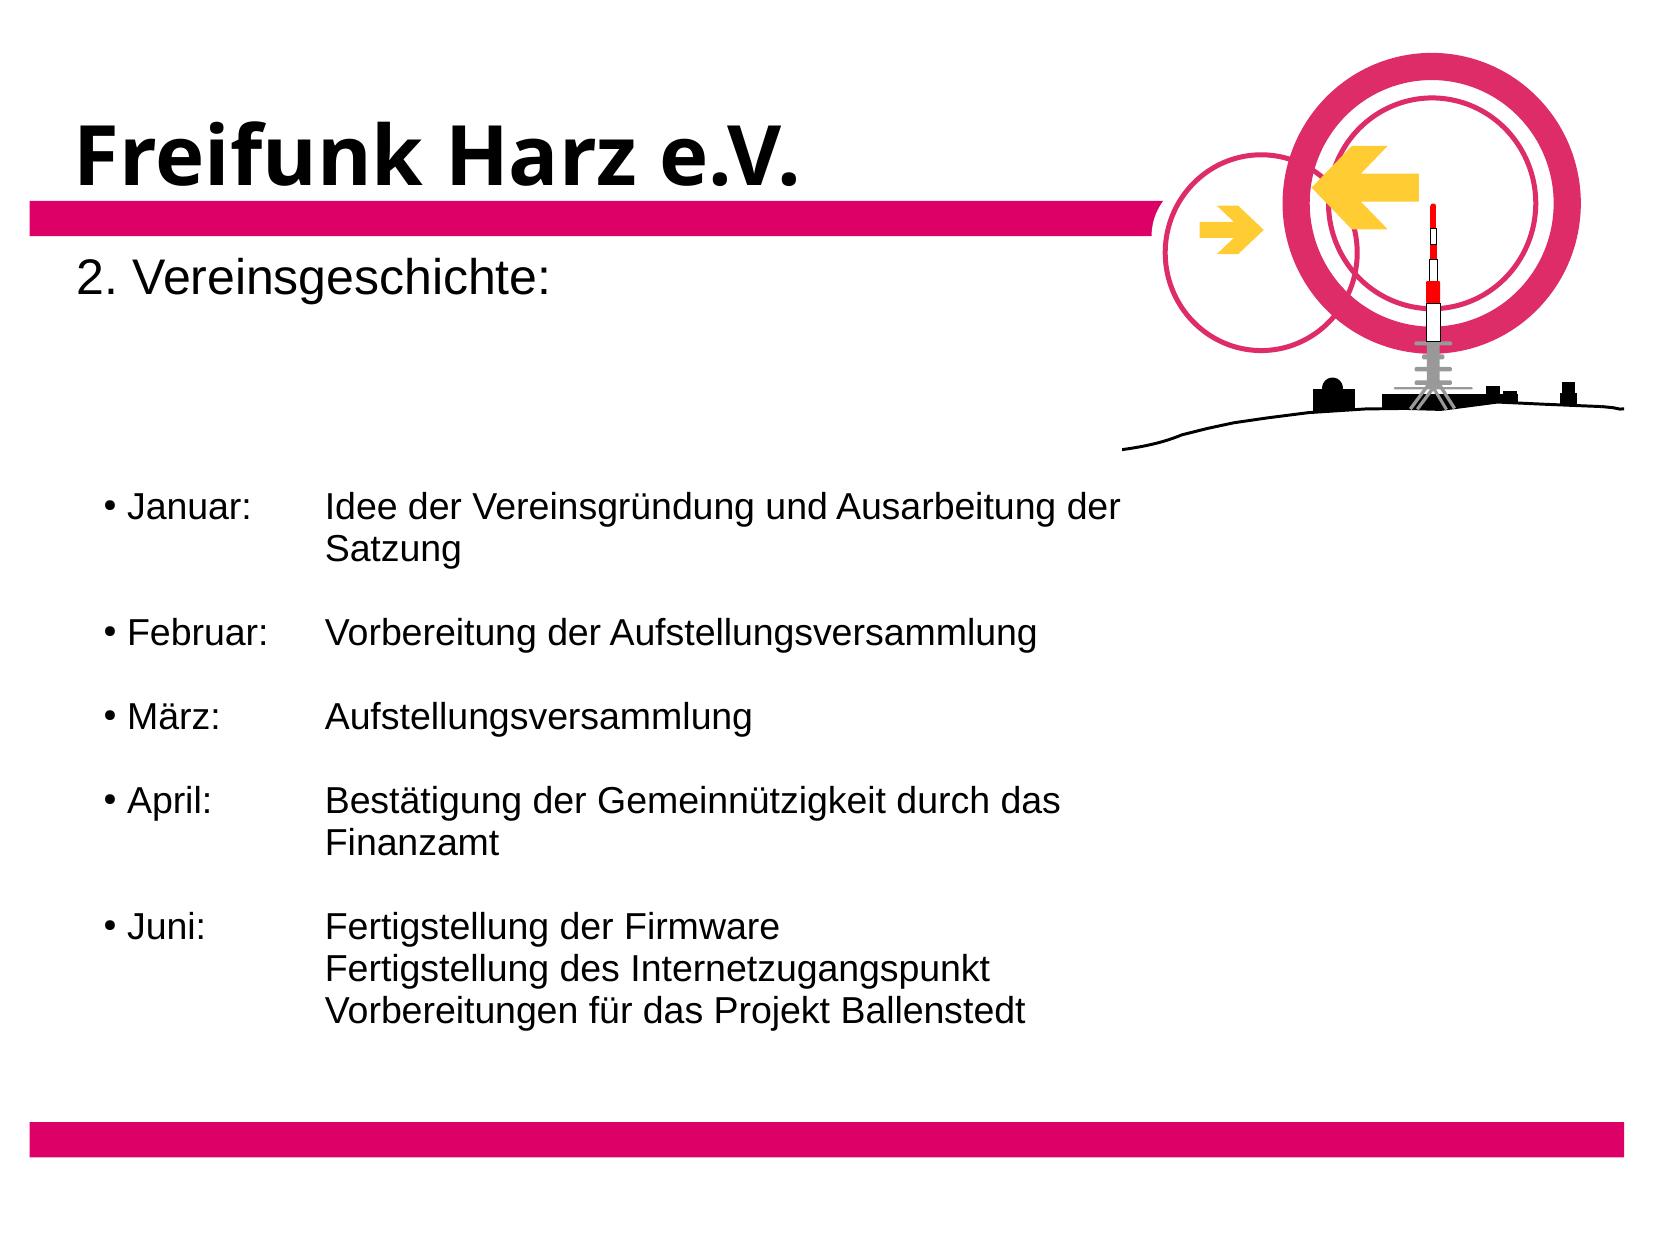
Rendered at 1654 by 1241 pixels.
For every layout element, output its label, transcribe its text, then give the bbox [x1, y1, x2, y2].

text_box Januar: Idee der Vereinsgründung und Ausarbeitung der Satzung Februar: Vorbereitung der Aufstellungsversammlung März: Aufstellungsversammlung April: Bestätigung der Gemeinnützigkeit durch das Finanzamt Juni: Fertigstellung der Firmware Fertigstellung des Internetzugangspunkt Vorbereitungen für das Projekt Ballenstedt [88, 478, 1152, 1082]
subtitle 2. Vereinsgeschichte: [76, 218, 697, 337]
